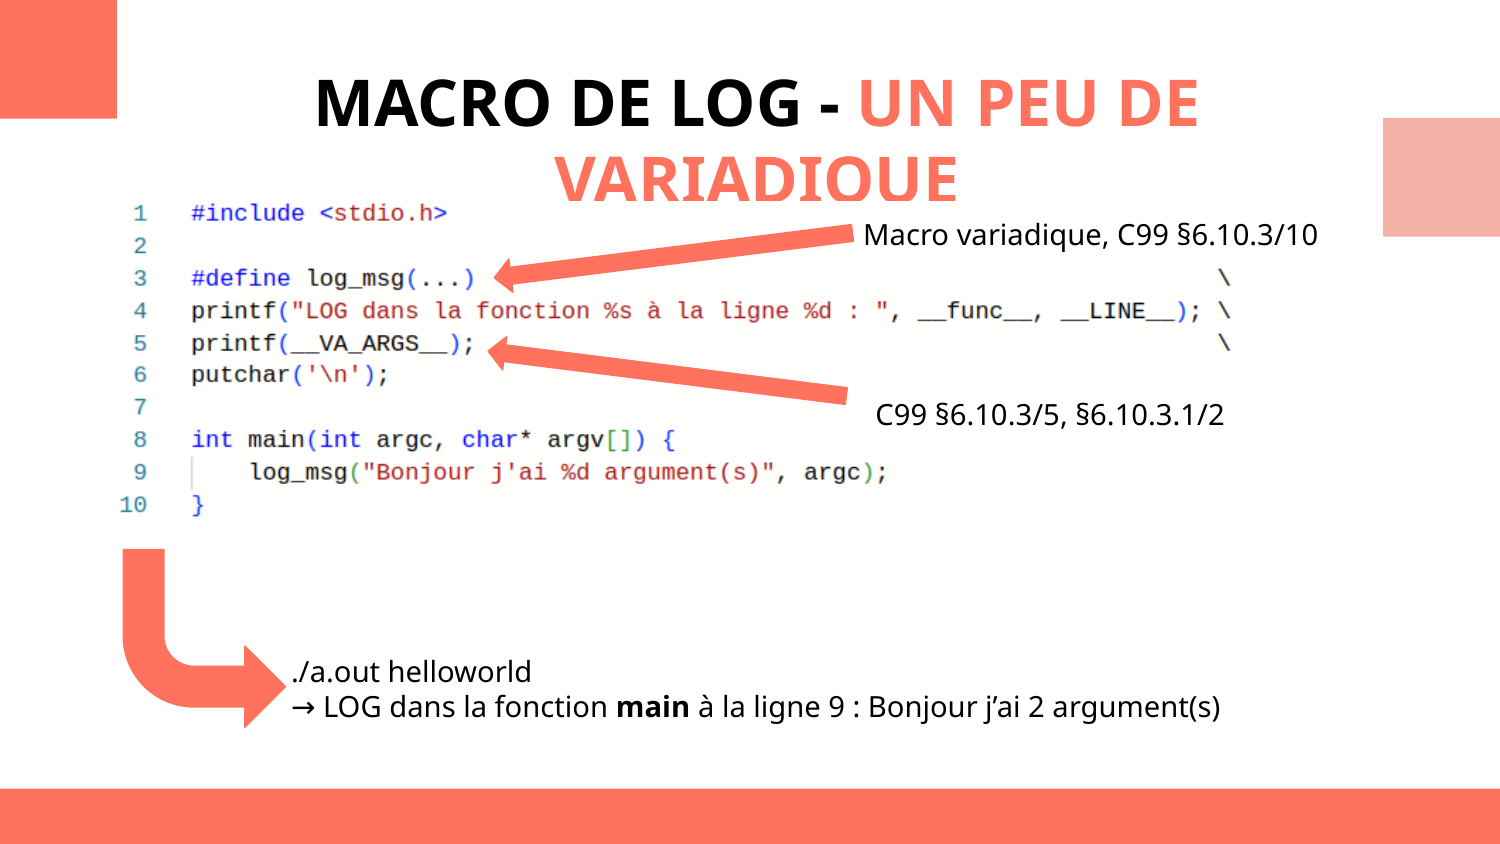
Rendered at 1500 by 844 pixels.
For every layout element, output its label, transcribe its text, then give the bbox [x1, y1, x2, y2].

text_box C99 §6.10.3/5, §6.10.3.1/2 [860, 380, 1247, 435]
title MACRO DE LOG - UN PEU DE VARIADIQUE [105, 102, 1410, 177]
text_box [123, 549, 276, 728]
text_box Macro variadique, C99 §6.10.3/10 [848, 201, 1369, 255]
text_box [488, 336, 848, 405]
text_box ./a.out helloworld → LOG dans la fonction main à la ligne 9 : Bonjour j’ai 2 argument(s) [276, 638, 1382, 731]
text_box [494, 225, 848, 293]
picture [105, 201, 1253, 525]
